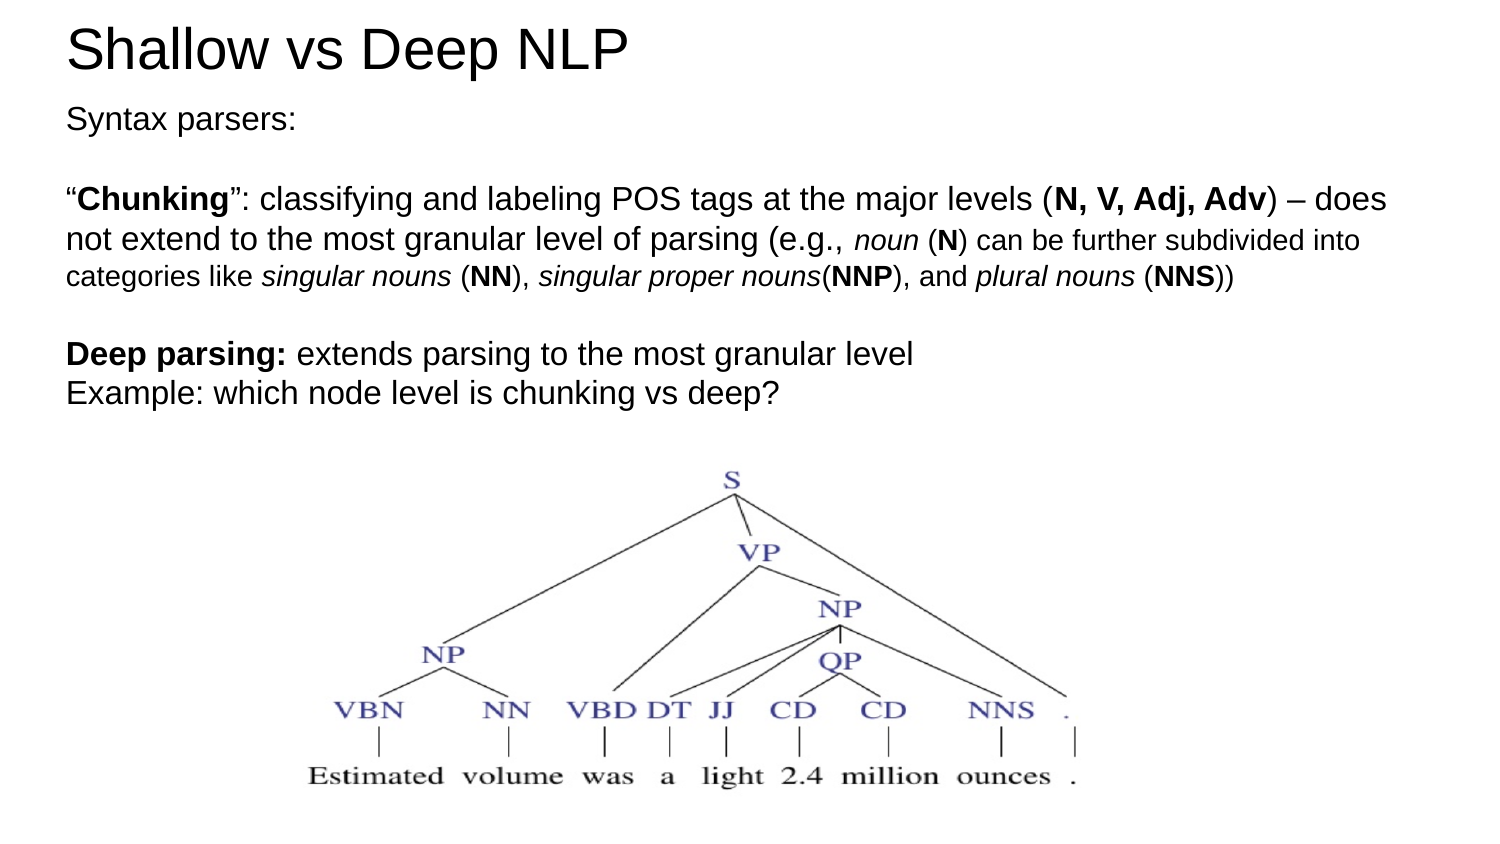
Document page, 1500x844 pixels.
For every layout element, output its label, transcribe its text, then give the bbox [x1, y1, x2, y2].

picture [290, 447, 1138, 809]
text_box Syntax parsers: “Chunking”: classifying and labeling POS tags at the major levels (N, V, Adj, Adv) – does not extend to the most granular level of parsing (e.g., noun (N) can be further subdivided into categories like singular nouns (NN), singular proper nouns(NNP), and plural nouns (NNS)) Deep parsing: extends parsing to the most granular level Example: which node level is chunking vs deep? [51, 89, 1413, 844]
title Shallow vs Deep NLP [51, 0, 1449, 90]
